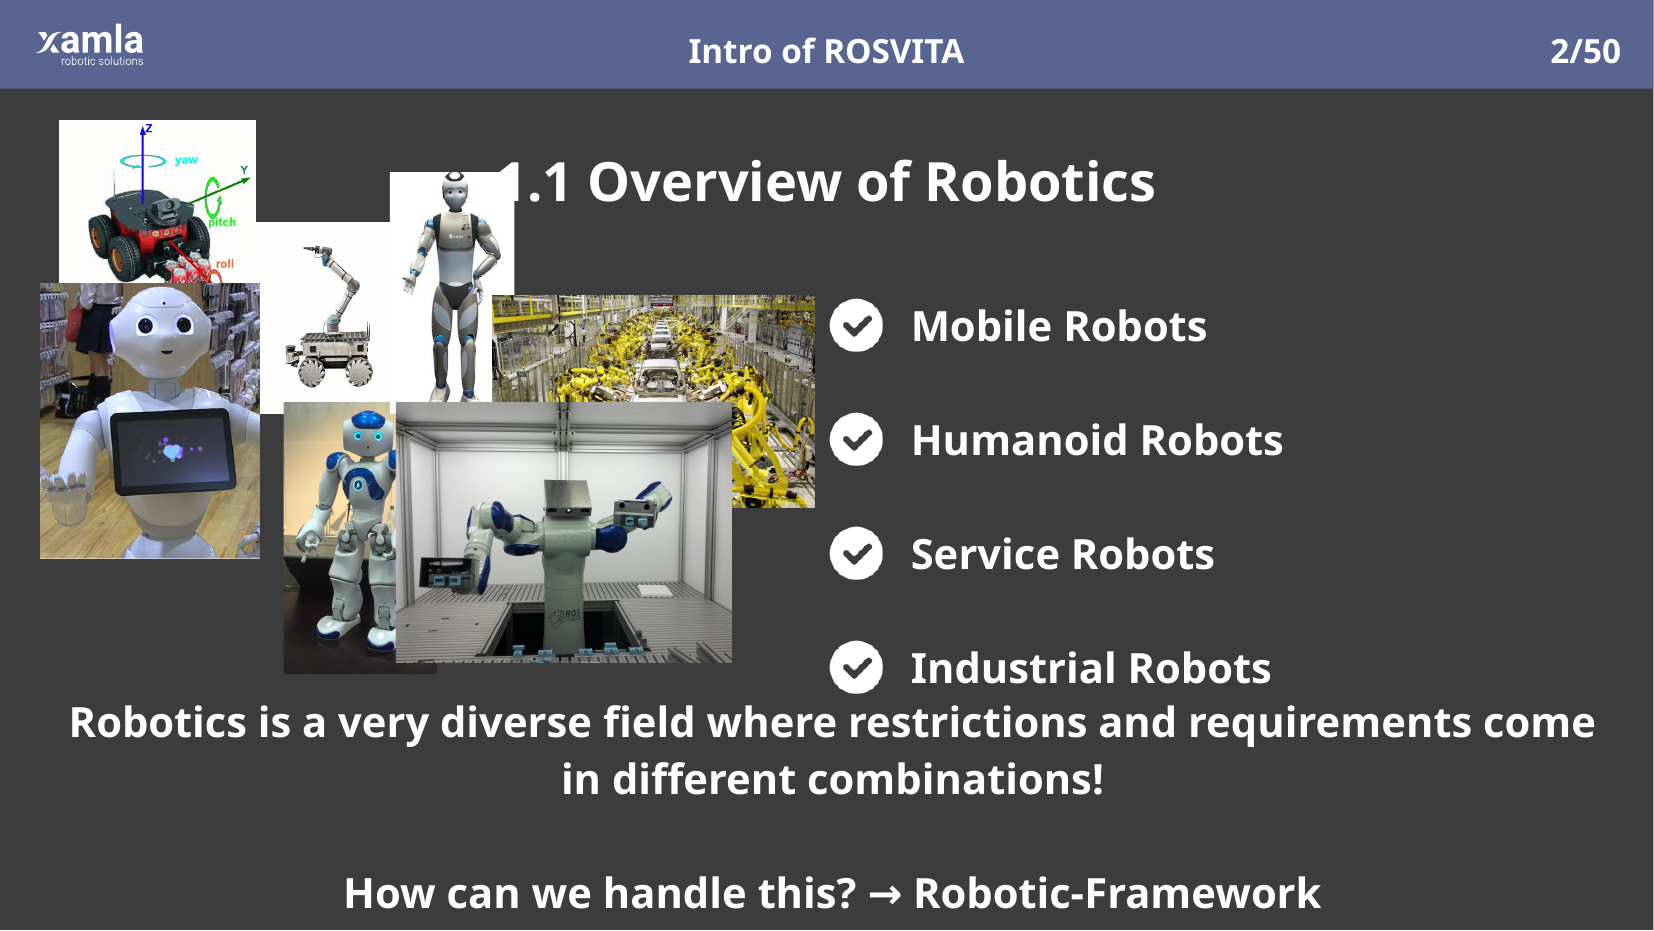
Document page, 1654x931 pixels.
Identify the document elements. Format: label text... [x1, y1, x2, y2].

text_box 2/50 [1511, 20, 1636, 80]
text_box Robotics is a very diverse field where restrictions and requirements come in different combinations! How can we handle this? → Robotic-Framework [47, 685, 1619, 921]
picture [40, 120, 815, 674]
picture [829, 674, 883, 685]
text_box Mobile Robots Humanoid Robots Service Robots Industrial Robots [814, 289, 1512, 674]
text_box [0, 0, 1654, 89]
text_box Intro of ROSVITA [296, 20, 1357, 80]
picture [35, 23, 143, 65]
text_box 1.1 Overview of Robotics [256, 135, 1465, 223]
